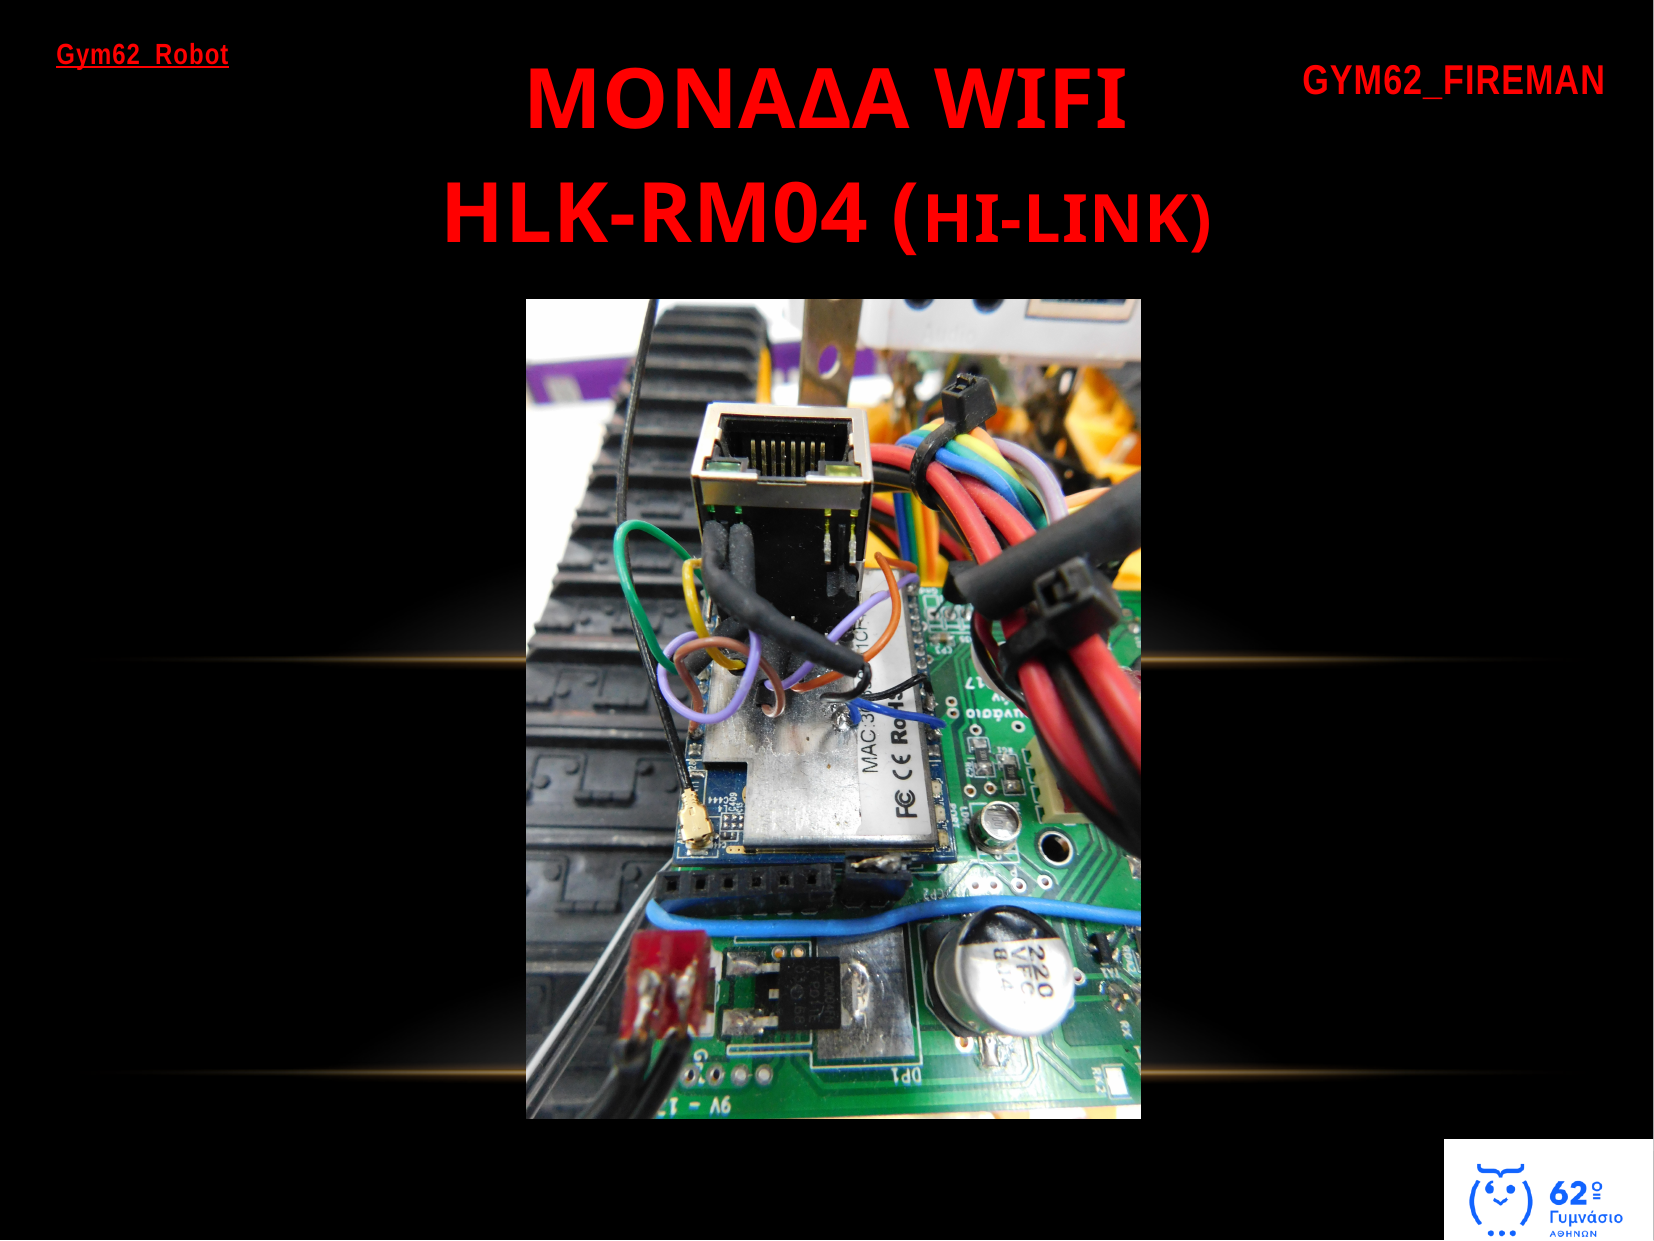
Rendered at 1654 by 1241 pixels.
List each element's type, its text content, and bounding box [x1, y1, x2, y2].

picture [0, 0, 1654, 1241]
text_box Gym62_Robot [30, 30, 256, 112]
title Μοναδα Wifi HLK-RM04 (Ηι-link) [110, 36, 1544, 270]
text_box Gym62_FireMan [1260, 20, 1647, 111]
